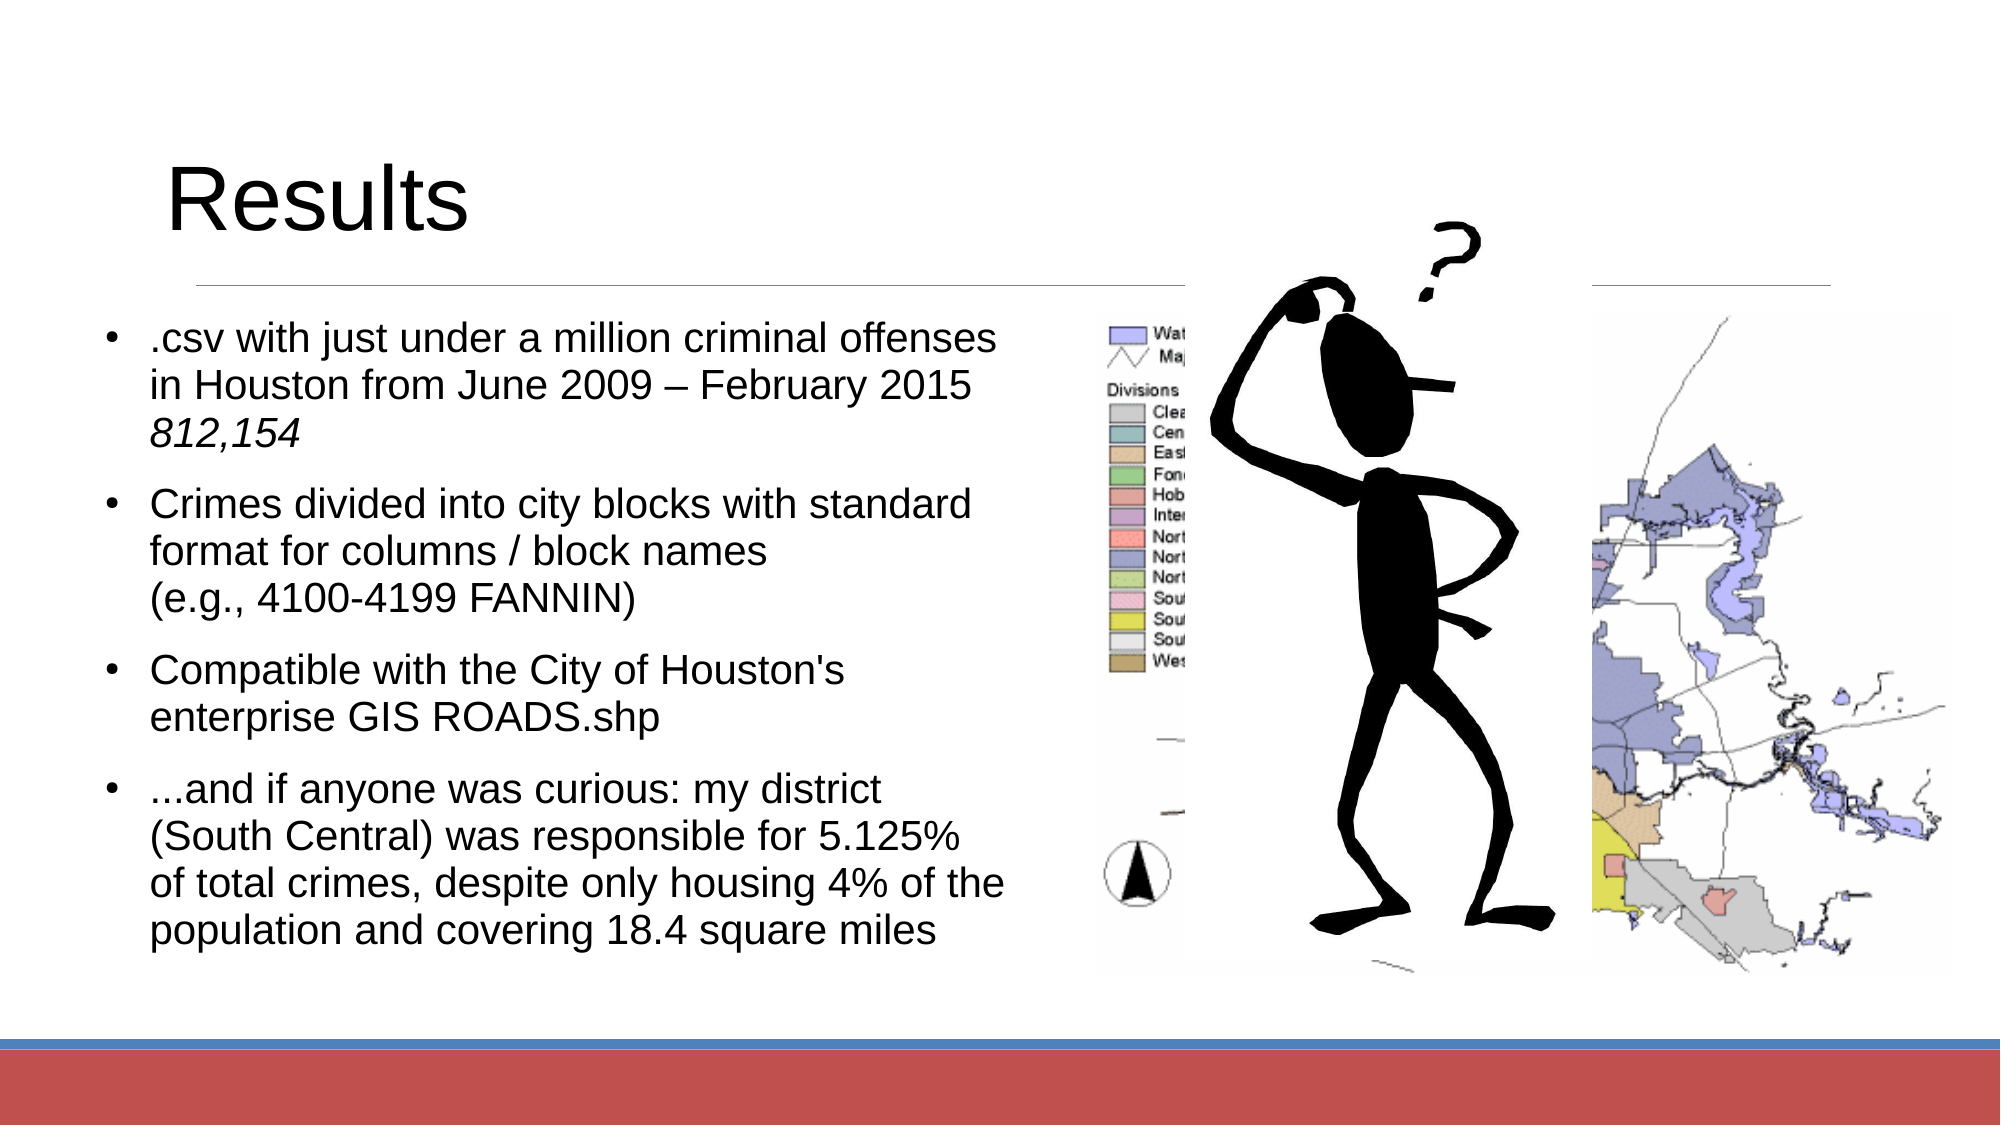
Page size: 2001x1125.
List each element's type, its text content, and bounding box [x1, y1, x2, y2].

picture [1095, 203, 1951, 976]
title Results [165, 104, 1965, 293]
list .csv with just under a million criminal offenses in Houston from June 2009 – February 2015 812,154 Crimes divided into city blocks with standard format for columns / block names (e.g., 4100-4199 FANNIN) Compatible with the City of Houston's enterprise GIS ROADS.shp ...and if anyone was curious: my district (South Central) was responsible for 5.125% of total crimes, despite only housing 4% of the population and covering 18.4 square miles [90, 314, 1006, 968]
